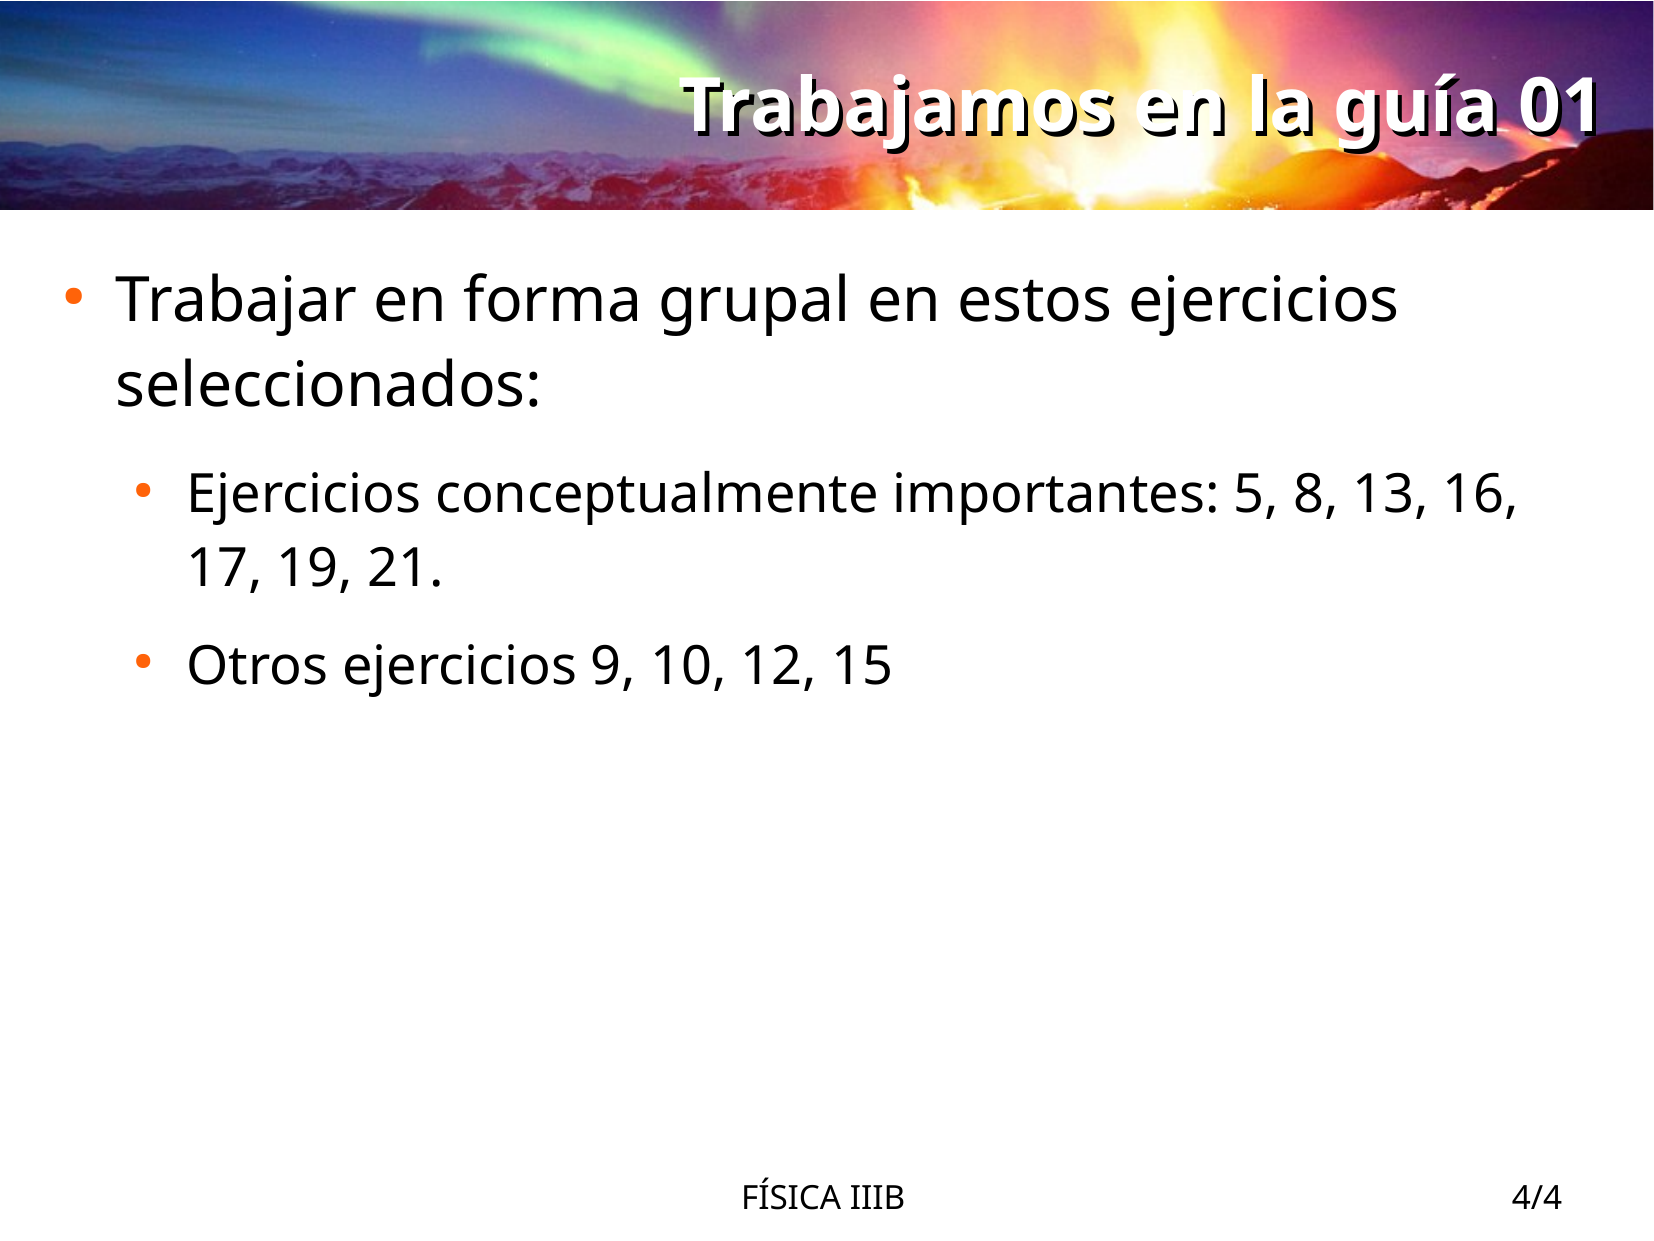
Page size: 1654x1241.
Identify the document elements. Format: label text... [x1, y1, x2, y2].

title Trabajamos en la guía 01 [45, 15, 1606, 191]
picture [0, 1, 1654, 210]
list Trabajar en forma grupal en estos ejercicios seleccionados: Ejercicios conceptualmente importantes: 5, 8, 13, 16, 17, 19, 21. Otros ejercicios 9, 10, 12, 15 [45, 255, 1606, 1156]
